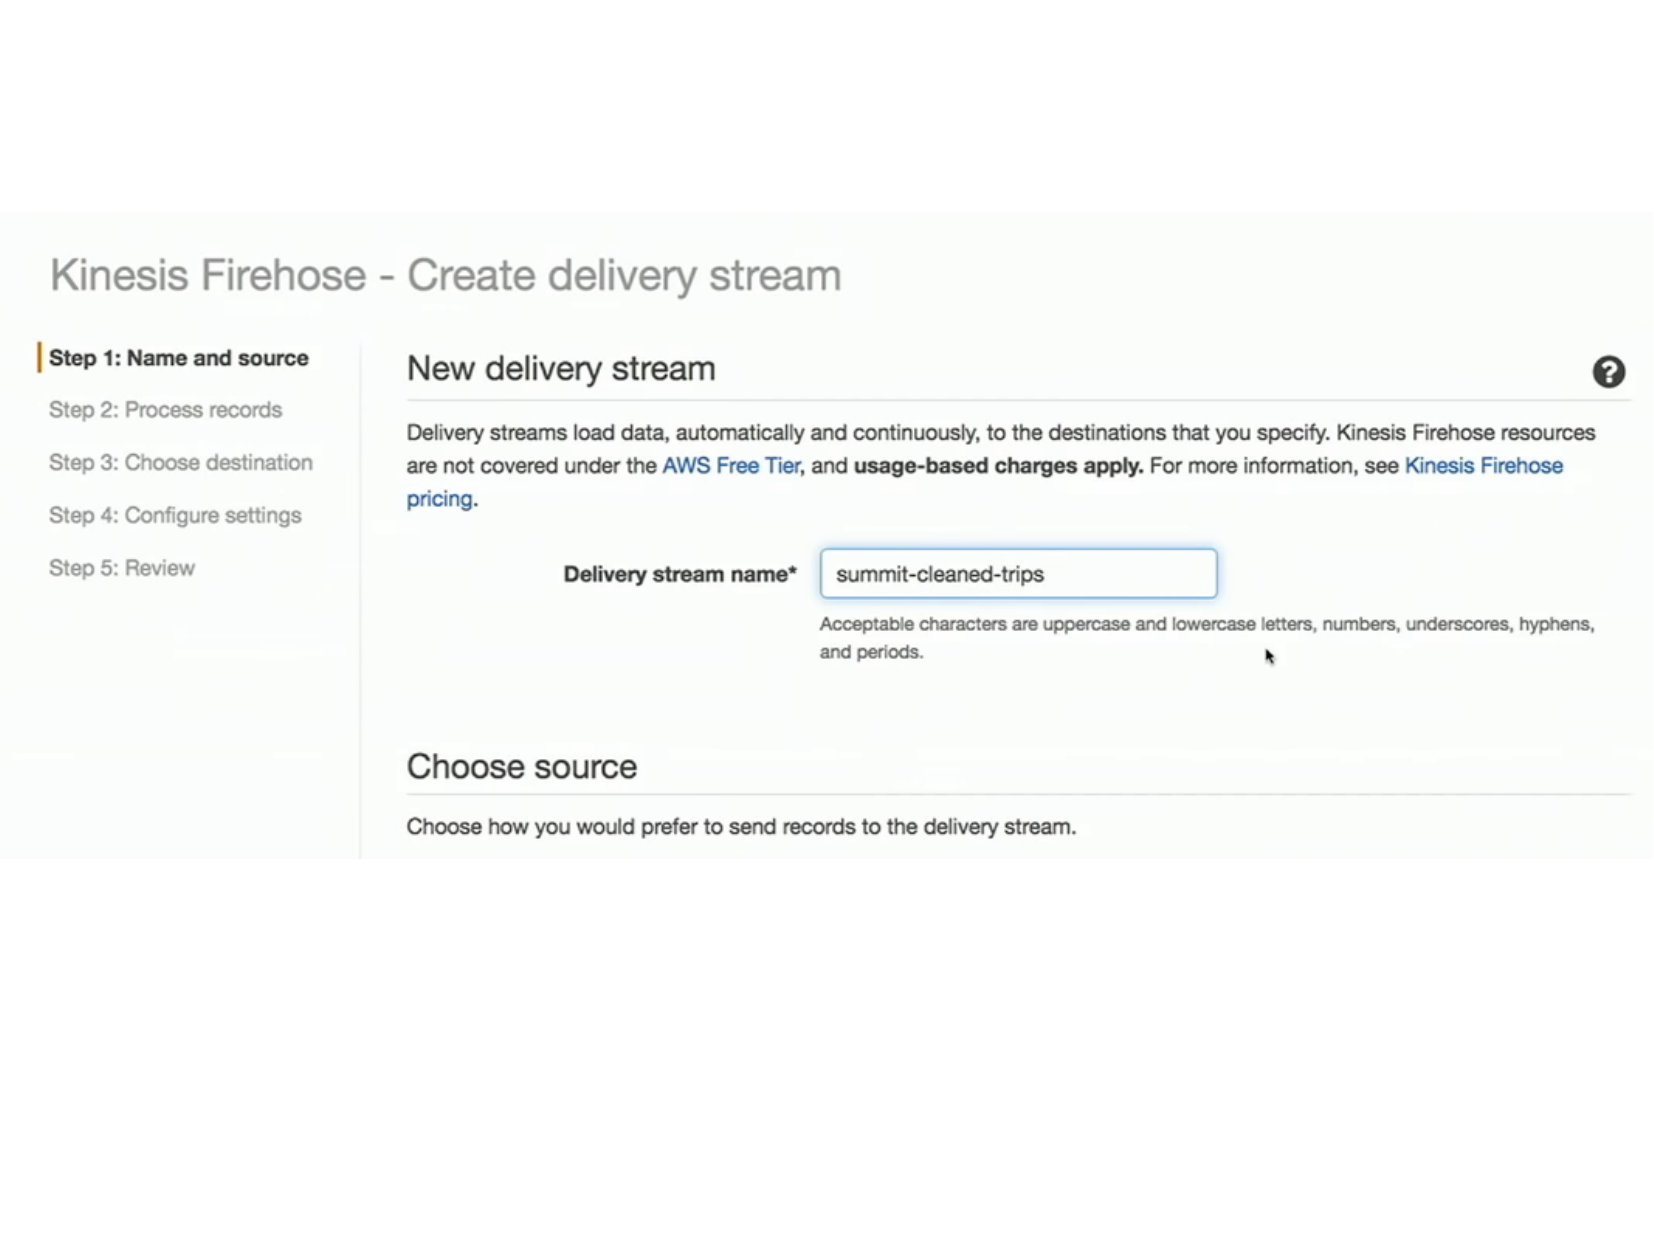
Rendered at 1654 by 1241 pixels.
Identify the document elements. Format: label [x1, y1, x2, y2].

picture [0, 212, 1654, 859]
